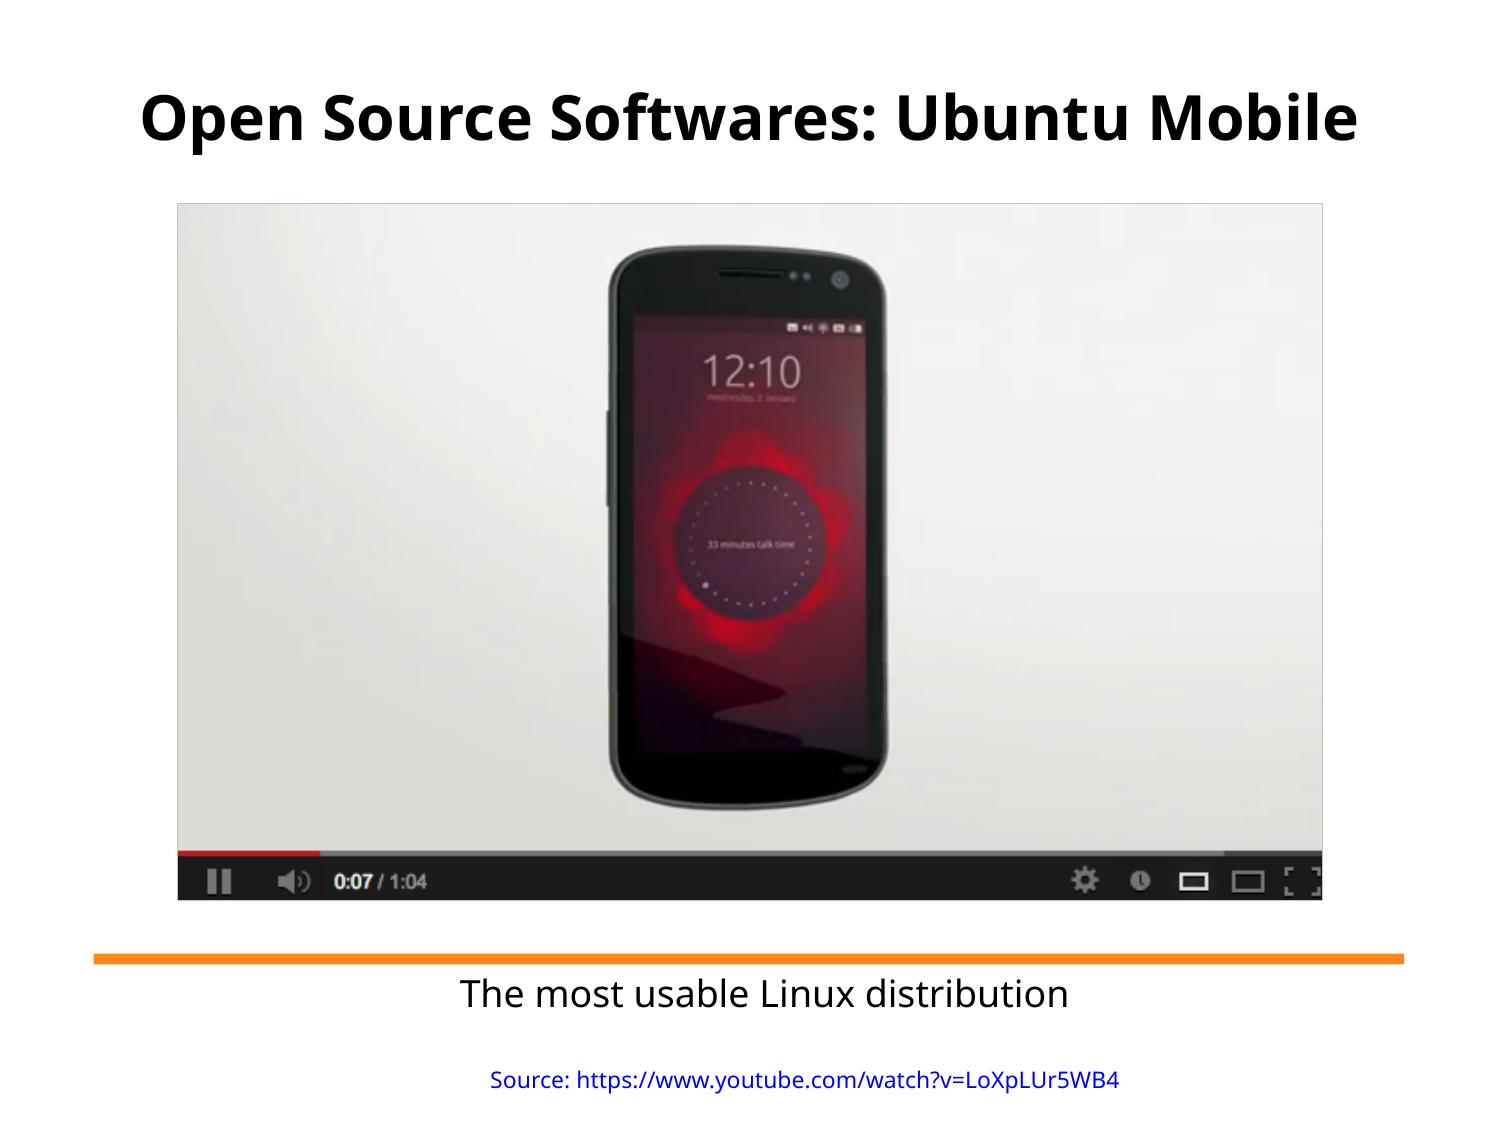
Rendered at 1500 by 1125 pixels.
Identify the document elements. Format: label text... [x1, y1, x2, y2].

title Open Source Softwares: Ubuntu Mobile [75, 44, 1426, 188]
text_box Source: https://www.youtube.com/watch?v=LoXpLUr5WB4 [475, 1056, 1023, 1098]
text_box The most usable Linux distribution [382, 960, 1148, 1020]
picture [0, 0, 1500, 1125]
